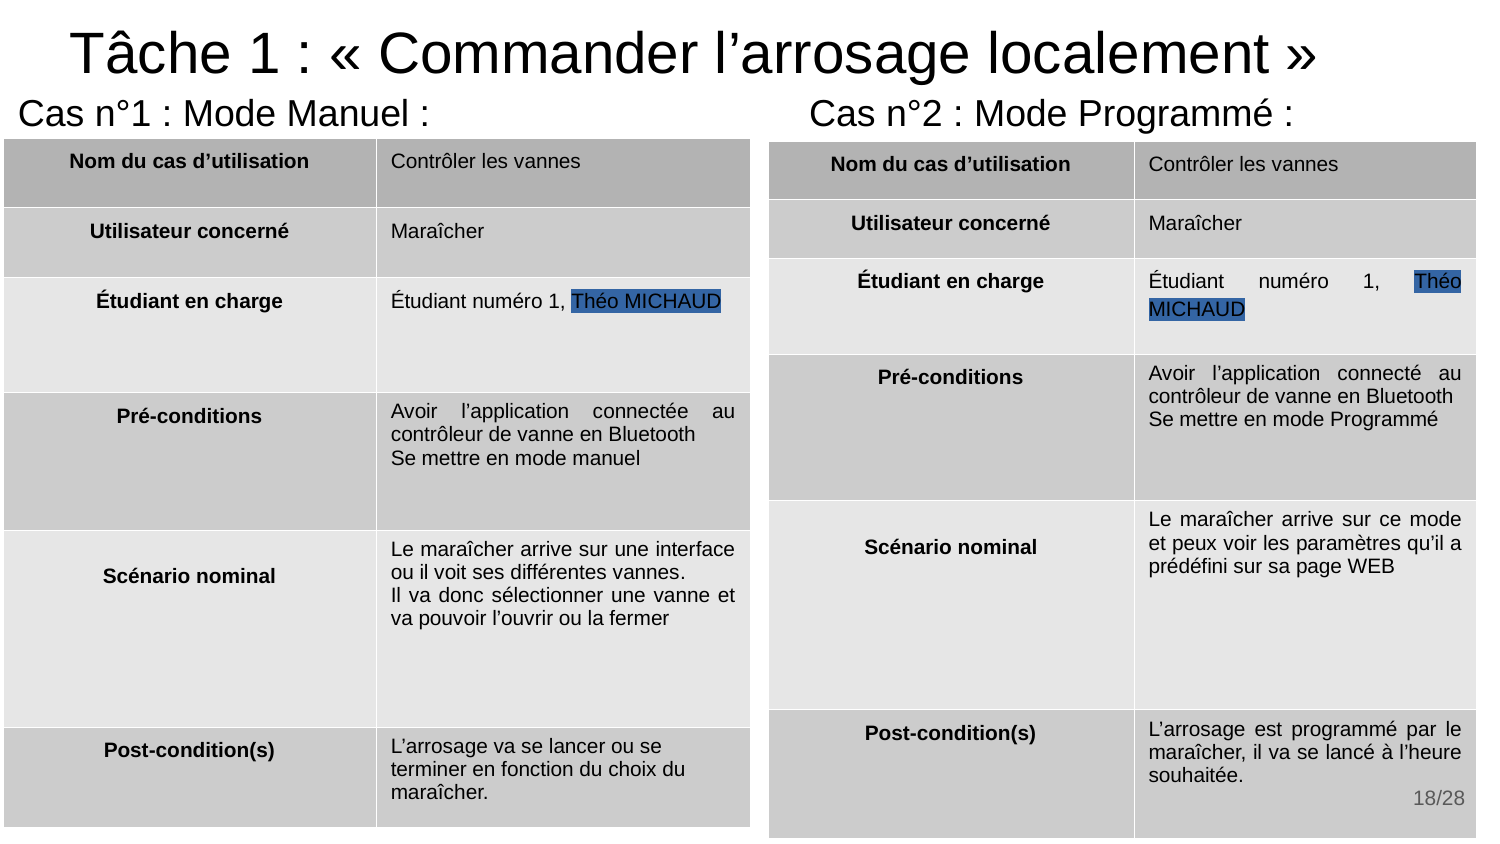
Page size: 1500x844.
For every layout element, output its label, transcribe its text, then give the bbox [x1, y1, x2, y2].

table_cell Pré-conditions [769, 355, 1134, 500]
table_cell L’arrosage est programmé par le maraîcher, il va se lancé à l’heure souhaitée. [1135, 710, 1476, 838]
table_cell L’arrosage va se lancer ou se terminer en fonction du choix du maraîcher. [377, 728, 750, 827]
table_cell Utilisateur concerné [769, 200, 1134, 258]
table_cell Scénario nominal [769, 501, 1134, 709]
table_cell Avoir l’application connectée au contrôleur de vanne en Bluetooth Se mettre en mode manuel [377, 393, 750, 530]
text_box <numéro>/28 [1389, 764, 1480, 830]
table_cell Le maraîcher arrive sur ce mode et peux voir les paramètres qu’il a prédéfini sur sa page WEB [1135, 501, 1476, 709]
table_cell Étudiant en charge [4, 278, 376, 392]
title Tâche 1 : « Commander l’arrosage localement » [55, 0, 1453, 94]
table_cell Maraîcher [1135, 200, 1476, 258]
table_header Nom du cas d’utilisation [4, 139, 376, 207]
table_cell Post-condition(s) [4, 728, 376, 827]
table_cell Scénario nominal [4, 531, 376, 727]
text_box Cas n°1 : Mode Manuel : [3, 84, 591, 138]
table_cell Maraîcher [377, 208, 750, 277]
table_cell Avoir l’application connecté au contrôleur de vanne en Bluetooth Se mettre en mode Programmé [1135, 355, 1476, 500]
text_box Cas n°2 : Mode Programmé : [794, 84, 1382, 141]
table_cell Le maraîcher arrive sur une interface ou il voit ses différentes vannes. Il va donc sélectionner une vanne et va pouvoir l’ouvrir ou la fermer [377, 531, 750, 727]
table_header Contrôler les vannes [1135, 142, 1476, 199]
table_header Nom du cas d’utilisation [769, 142, 1134, 199]
table_cell Étudiant numéro 1, Théo MICHAUD [1135, 259, 1476, 354]
table_cell Post-condition(s) [769, 710, 1134, 838]
table_header Contrôler les vannes [377, 139, 750, 207]
table_cell Utilisateur concerné [4, 208, 376, 277]
table_cell Étudiant numéro 1, Théo MICHAUD [377, 278, 750, 392]
table_cell Pré-conditions [4, 393, 376, 530]
table_cell Étudiant en charge [769, 259, 1134, 354]
